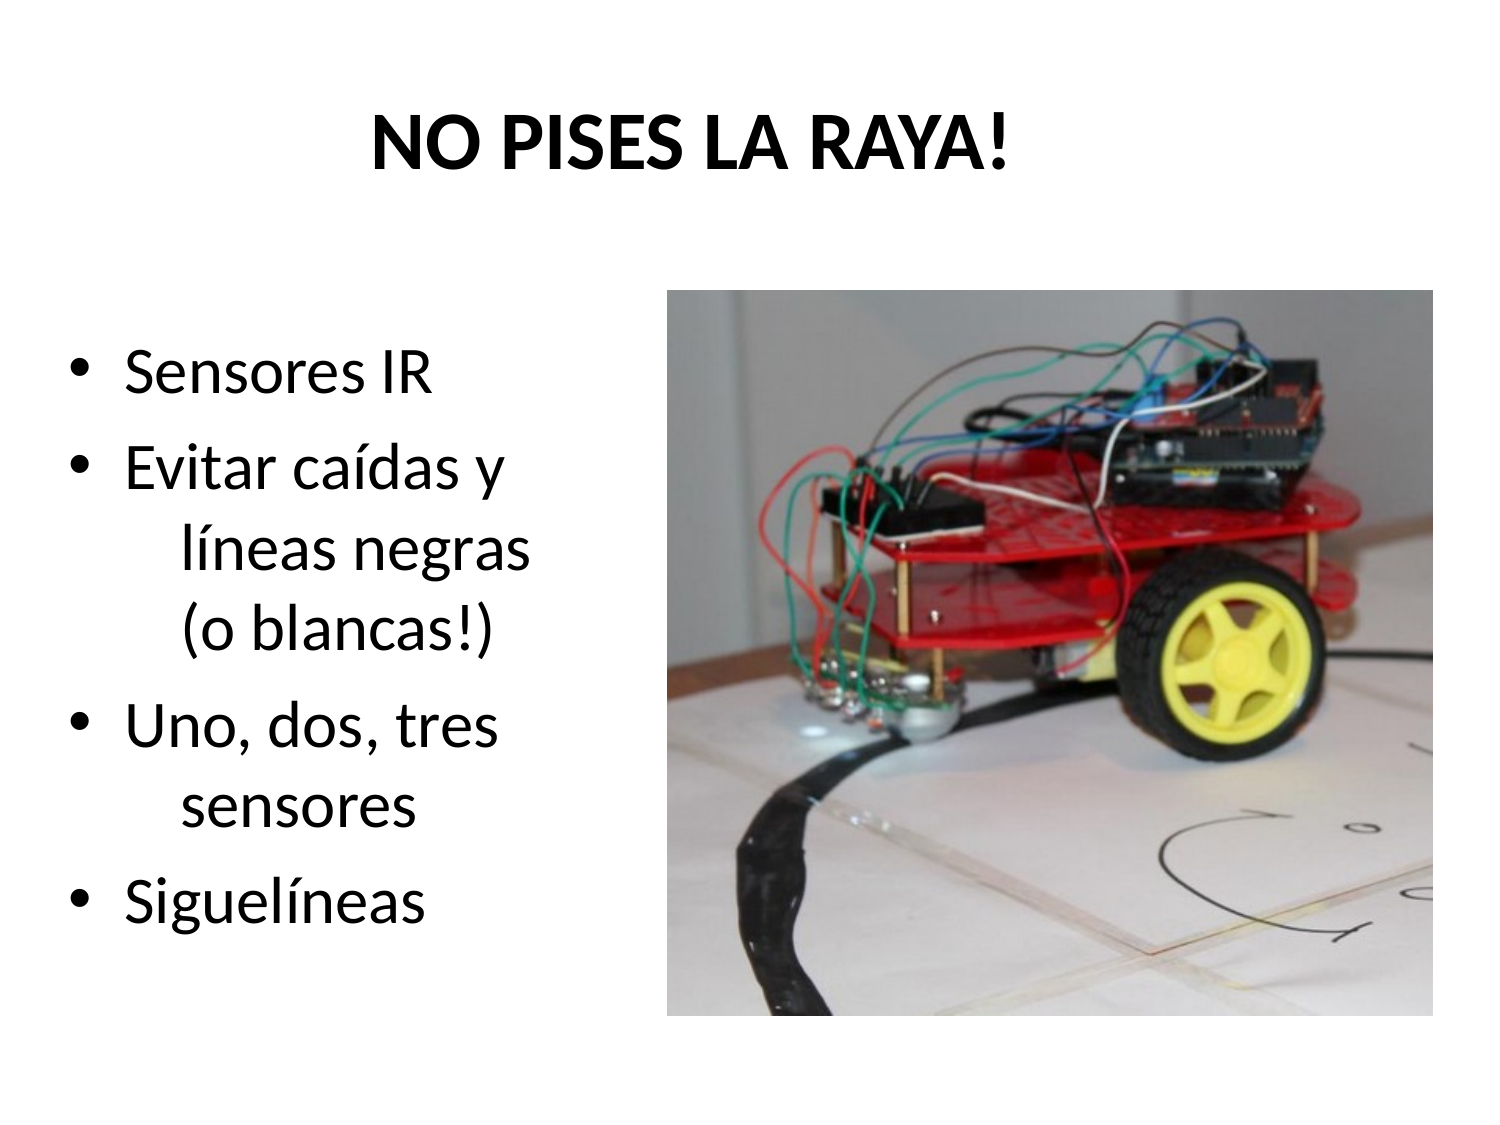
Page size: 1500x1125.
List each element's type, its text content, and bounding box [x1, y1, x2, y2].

picture [667, 290, 1433, 1016]
list Sensores IR Evitar caídas y líneas negras (o blancas!) Uno, dos, tres sensores Siguelíneas [53, 319, 597, 987]
title NO PISES LA RAYA! [88, 42, 1296, 231]
